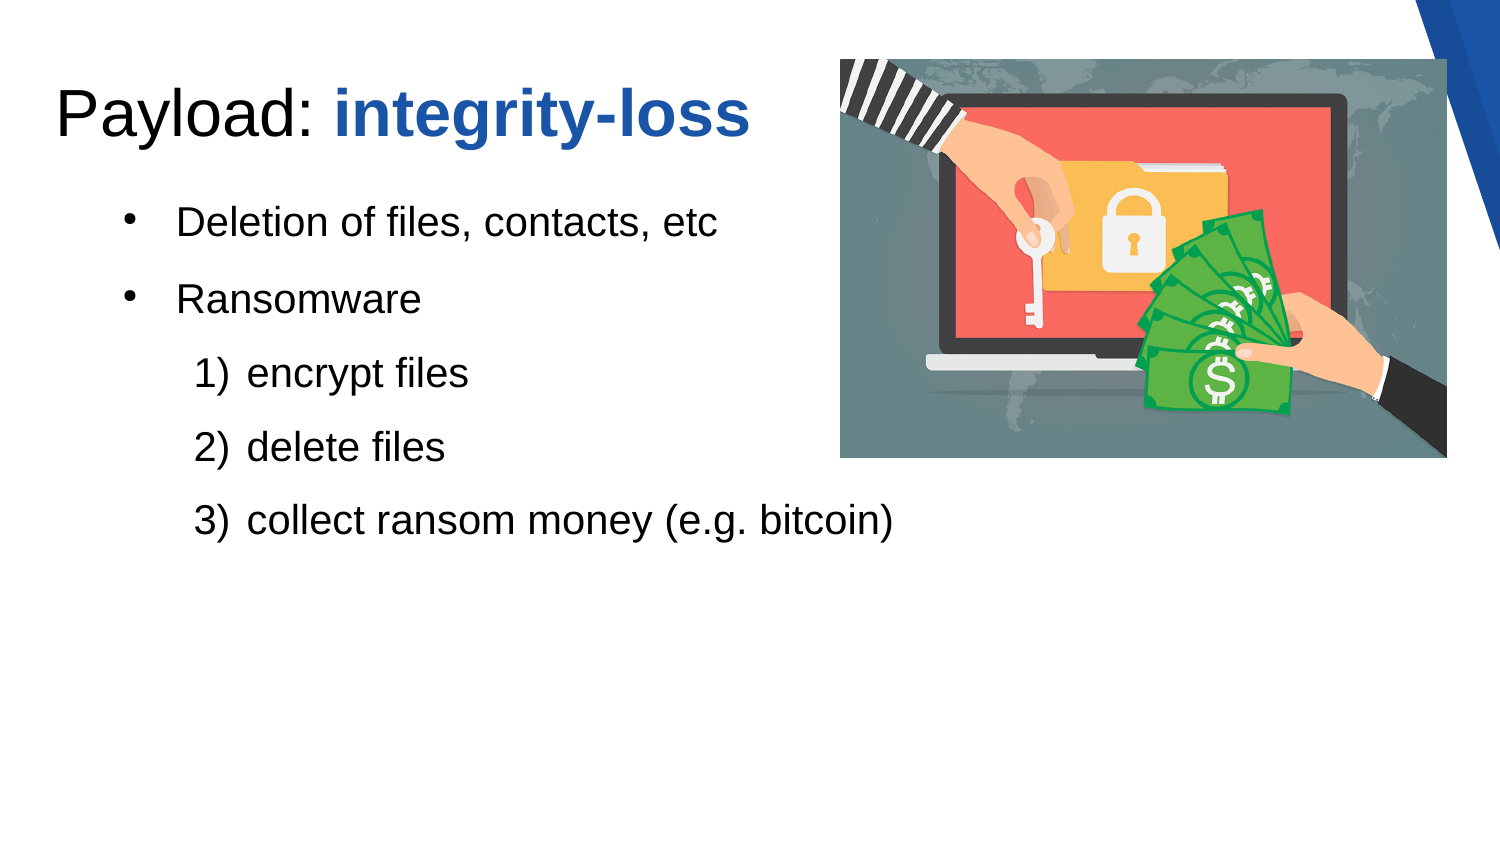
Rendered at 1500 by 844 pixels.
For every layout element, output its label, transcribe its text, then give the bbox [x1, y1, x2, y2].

list Deletion of files, contacts, etc Ransomware encrypt files delete files collect ransom money (e.g. bitcoin) [90, 180, 1456, 755]
picture [840, 59, 1447, 458]
title Payload: integrity-loss [40, 97, 840, 166]
